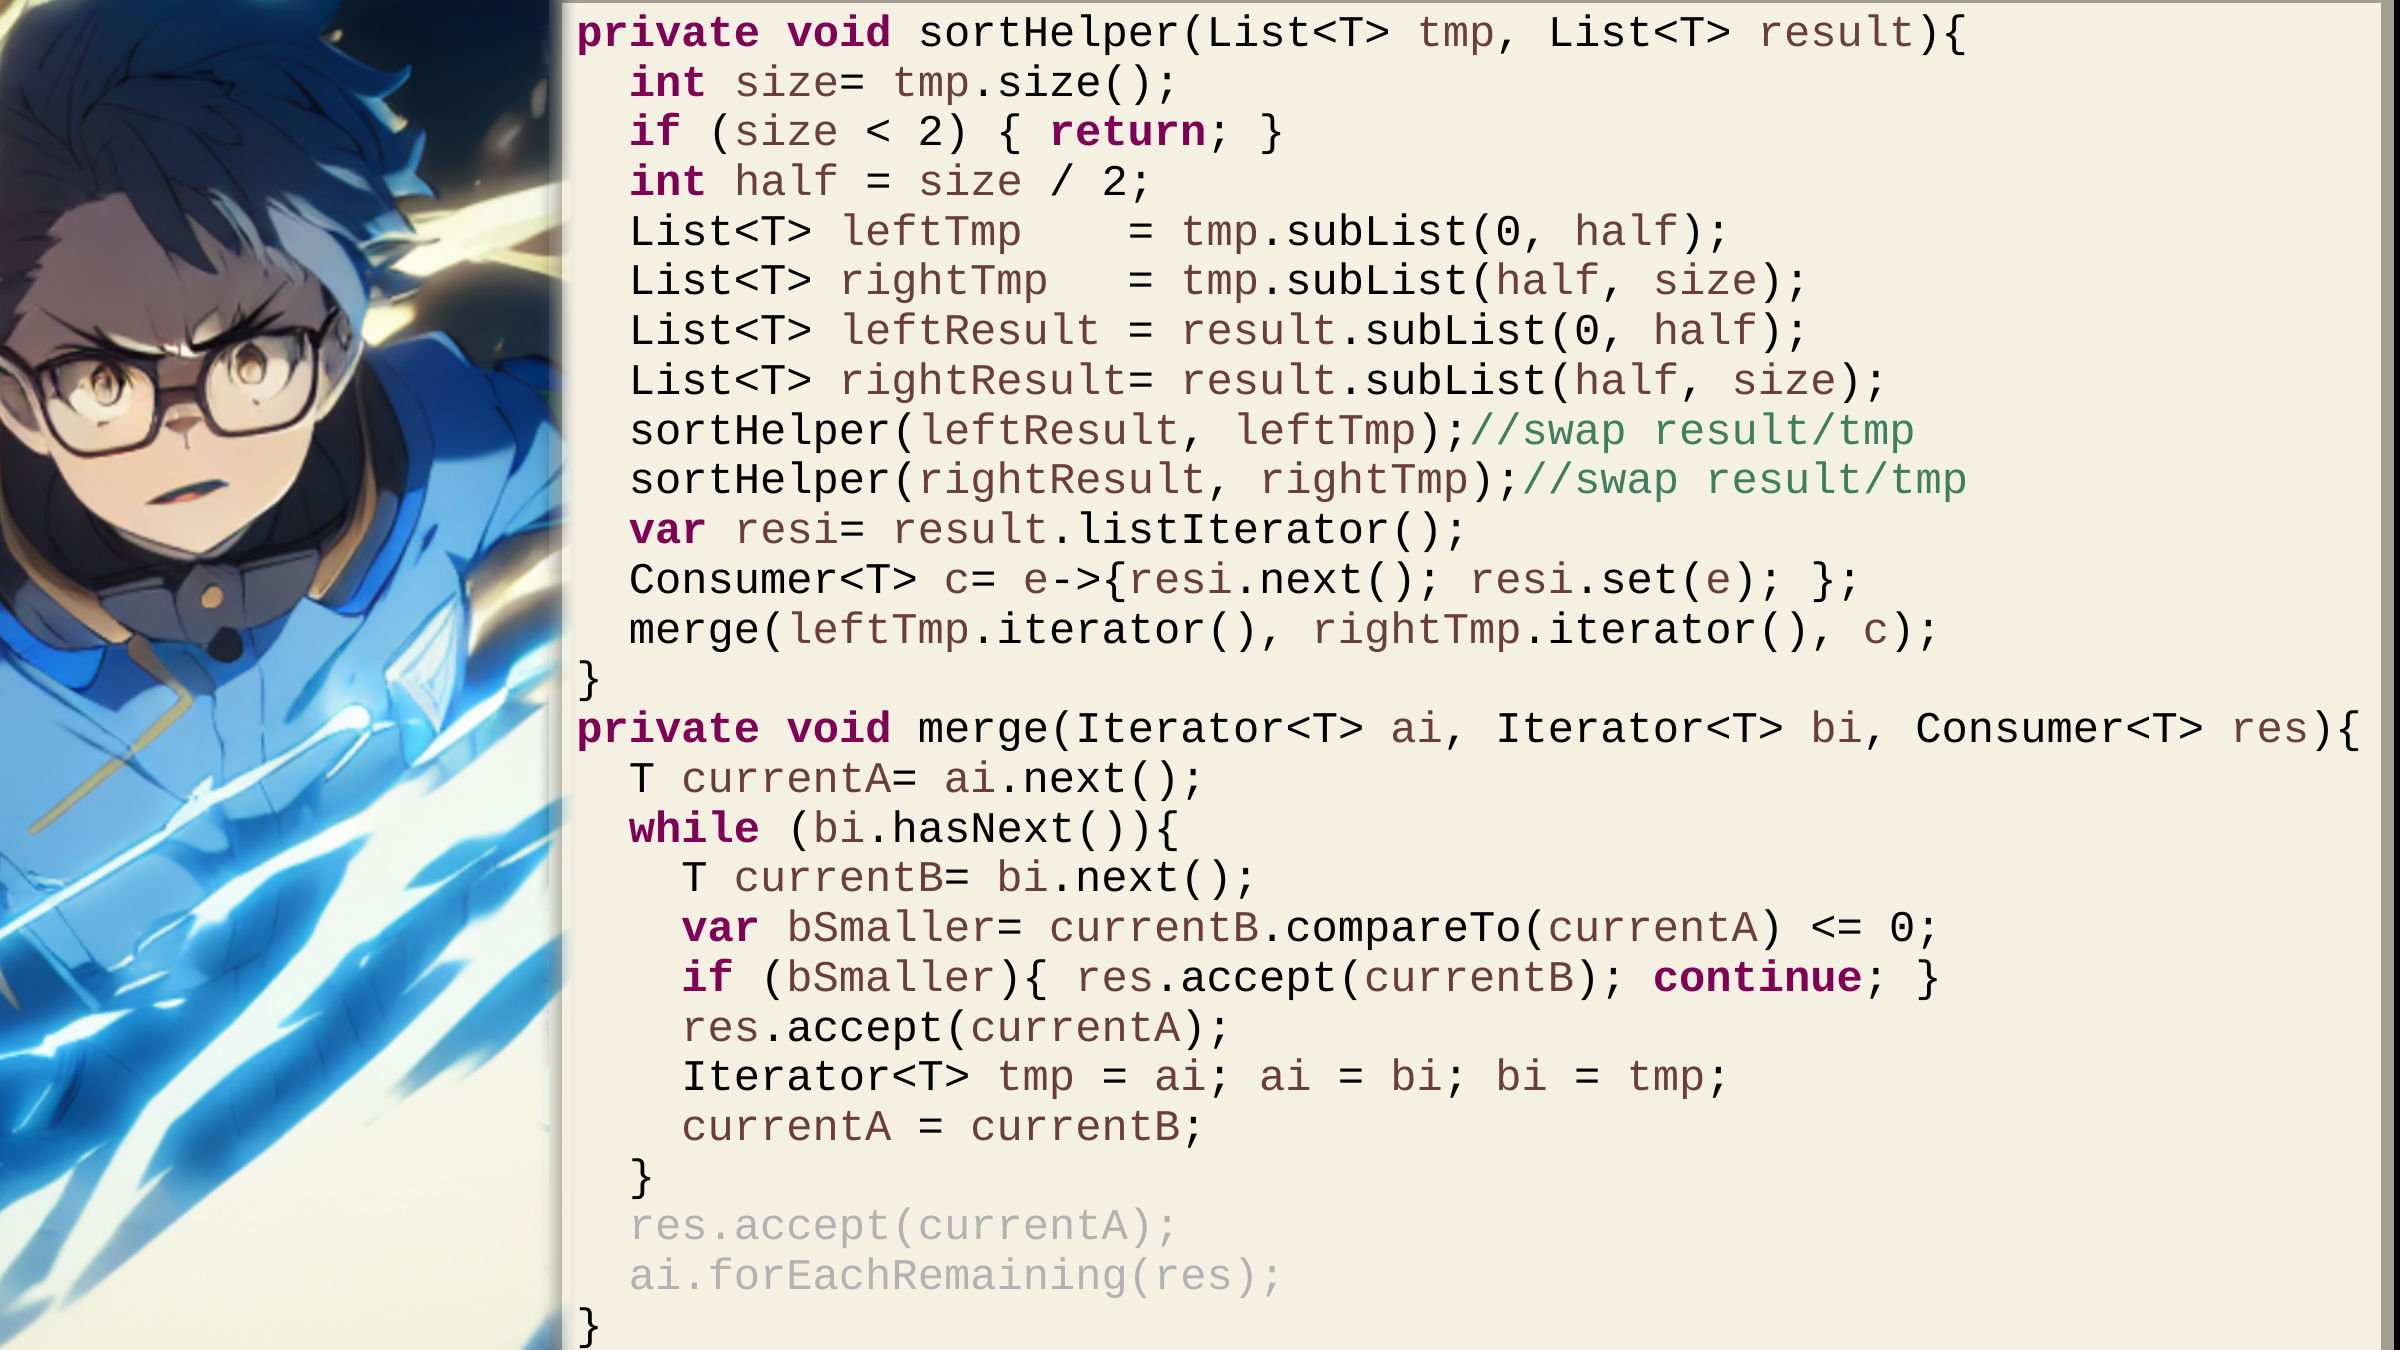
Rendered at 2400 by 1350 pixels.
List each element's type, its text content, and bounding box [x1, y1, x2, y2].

text_box [2394, 0, 2400, 1350]
picture [0, 0, 578, 1350]
text_box private void sortHelper(List<T> tmp, List<T> result){ int size= tmp.size(); if (size < 2) { return; } int half = size / 2; List<T> leftTmp = tmp.subList(0, half); List<T> rightTmp = tmp.subList(half, size); List<T> leftResult = result.subList(0, half); List<T> rightResult= result.subList(half, size); sortHelper(leftResult, leftTmp);//swap result/tmp sortHelper(rightResult, rightTmp);//swap result/tmp var resi= result.listIterator(); Consumer<T> c= e->{resi.next(); resi.set(e); }; merge(leftTmp.iterator(), rightTmp.iterator(), c); } private void merge(Iterator<T> ai, Iterator<T> bi, Consumer<T> res){ T currentA= ai.next(); while (bi.hasNext()){ T currentB= bi.next(); var bSmaller= currentB.compareTo(currentA) <= 0; if (bSmaller){ res.accept(currentB); continue; } res.accept(currentA); Iterator<T> tmp = ai; ai = bi; bi = tmp; currentA = currentB; } res.accept(currentA); ai.forEachRemaining(res); } [578, 0, 2388, 1350]
